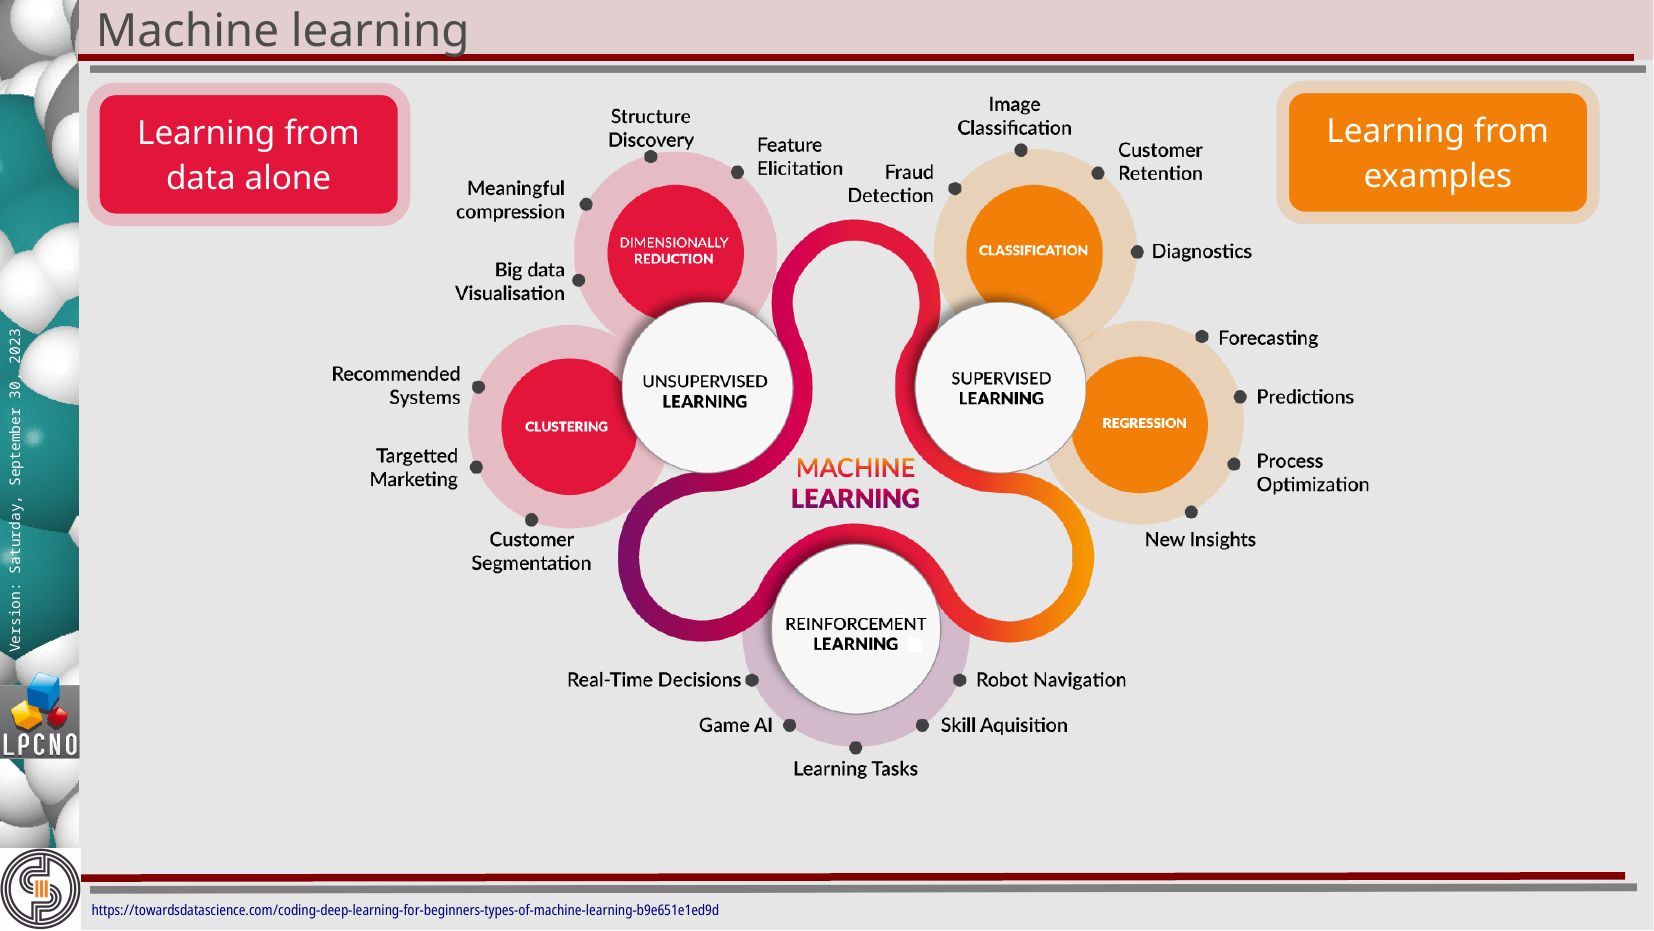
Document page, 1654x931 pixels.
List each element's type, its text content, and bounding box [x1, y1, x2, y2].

title Machine learning [78, 0, 1654, 58]
text_box Learning from data alone [93, 88, 404, 220]
picture [0, 0, 81, 930]
text_box Learning from examples [1282, 86, 1594, 218]
picture [314, 78, 1385, 803]
text_box https://towardsdatascience.com/coding-deep-learning-for-beginners-types-of-machine-learning-b9e651e1ed9d [91, 900, 826, 920]
